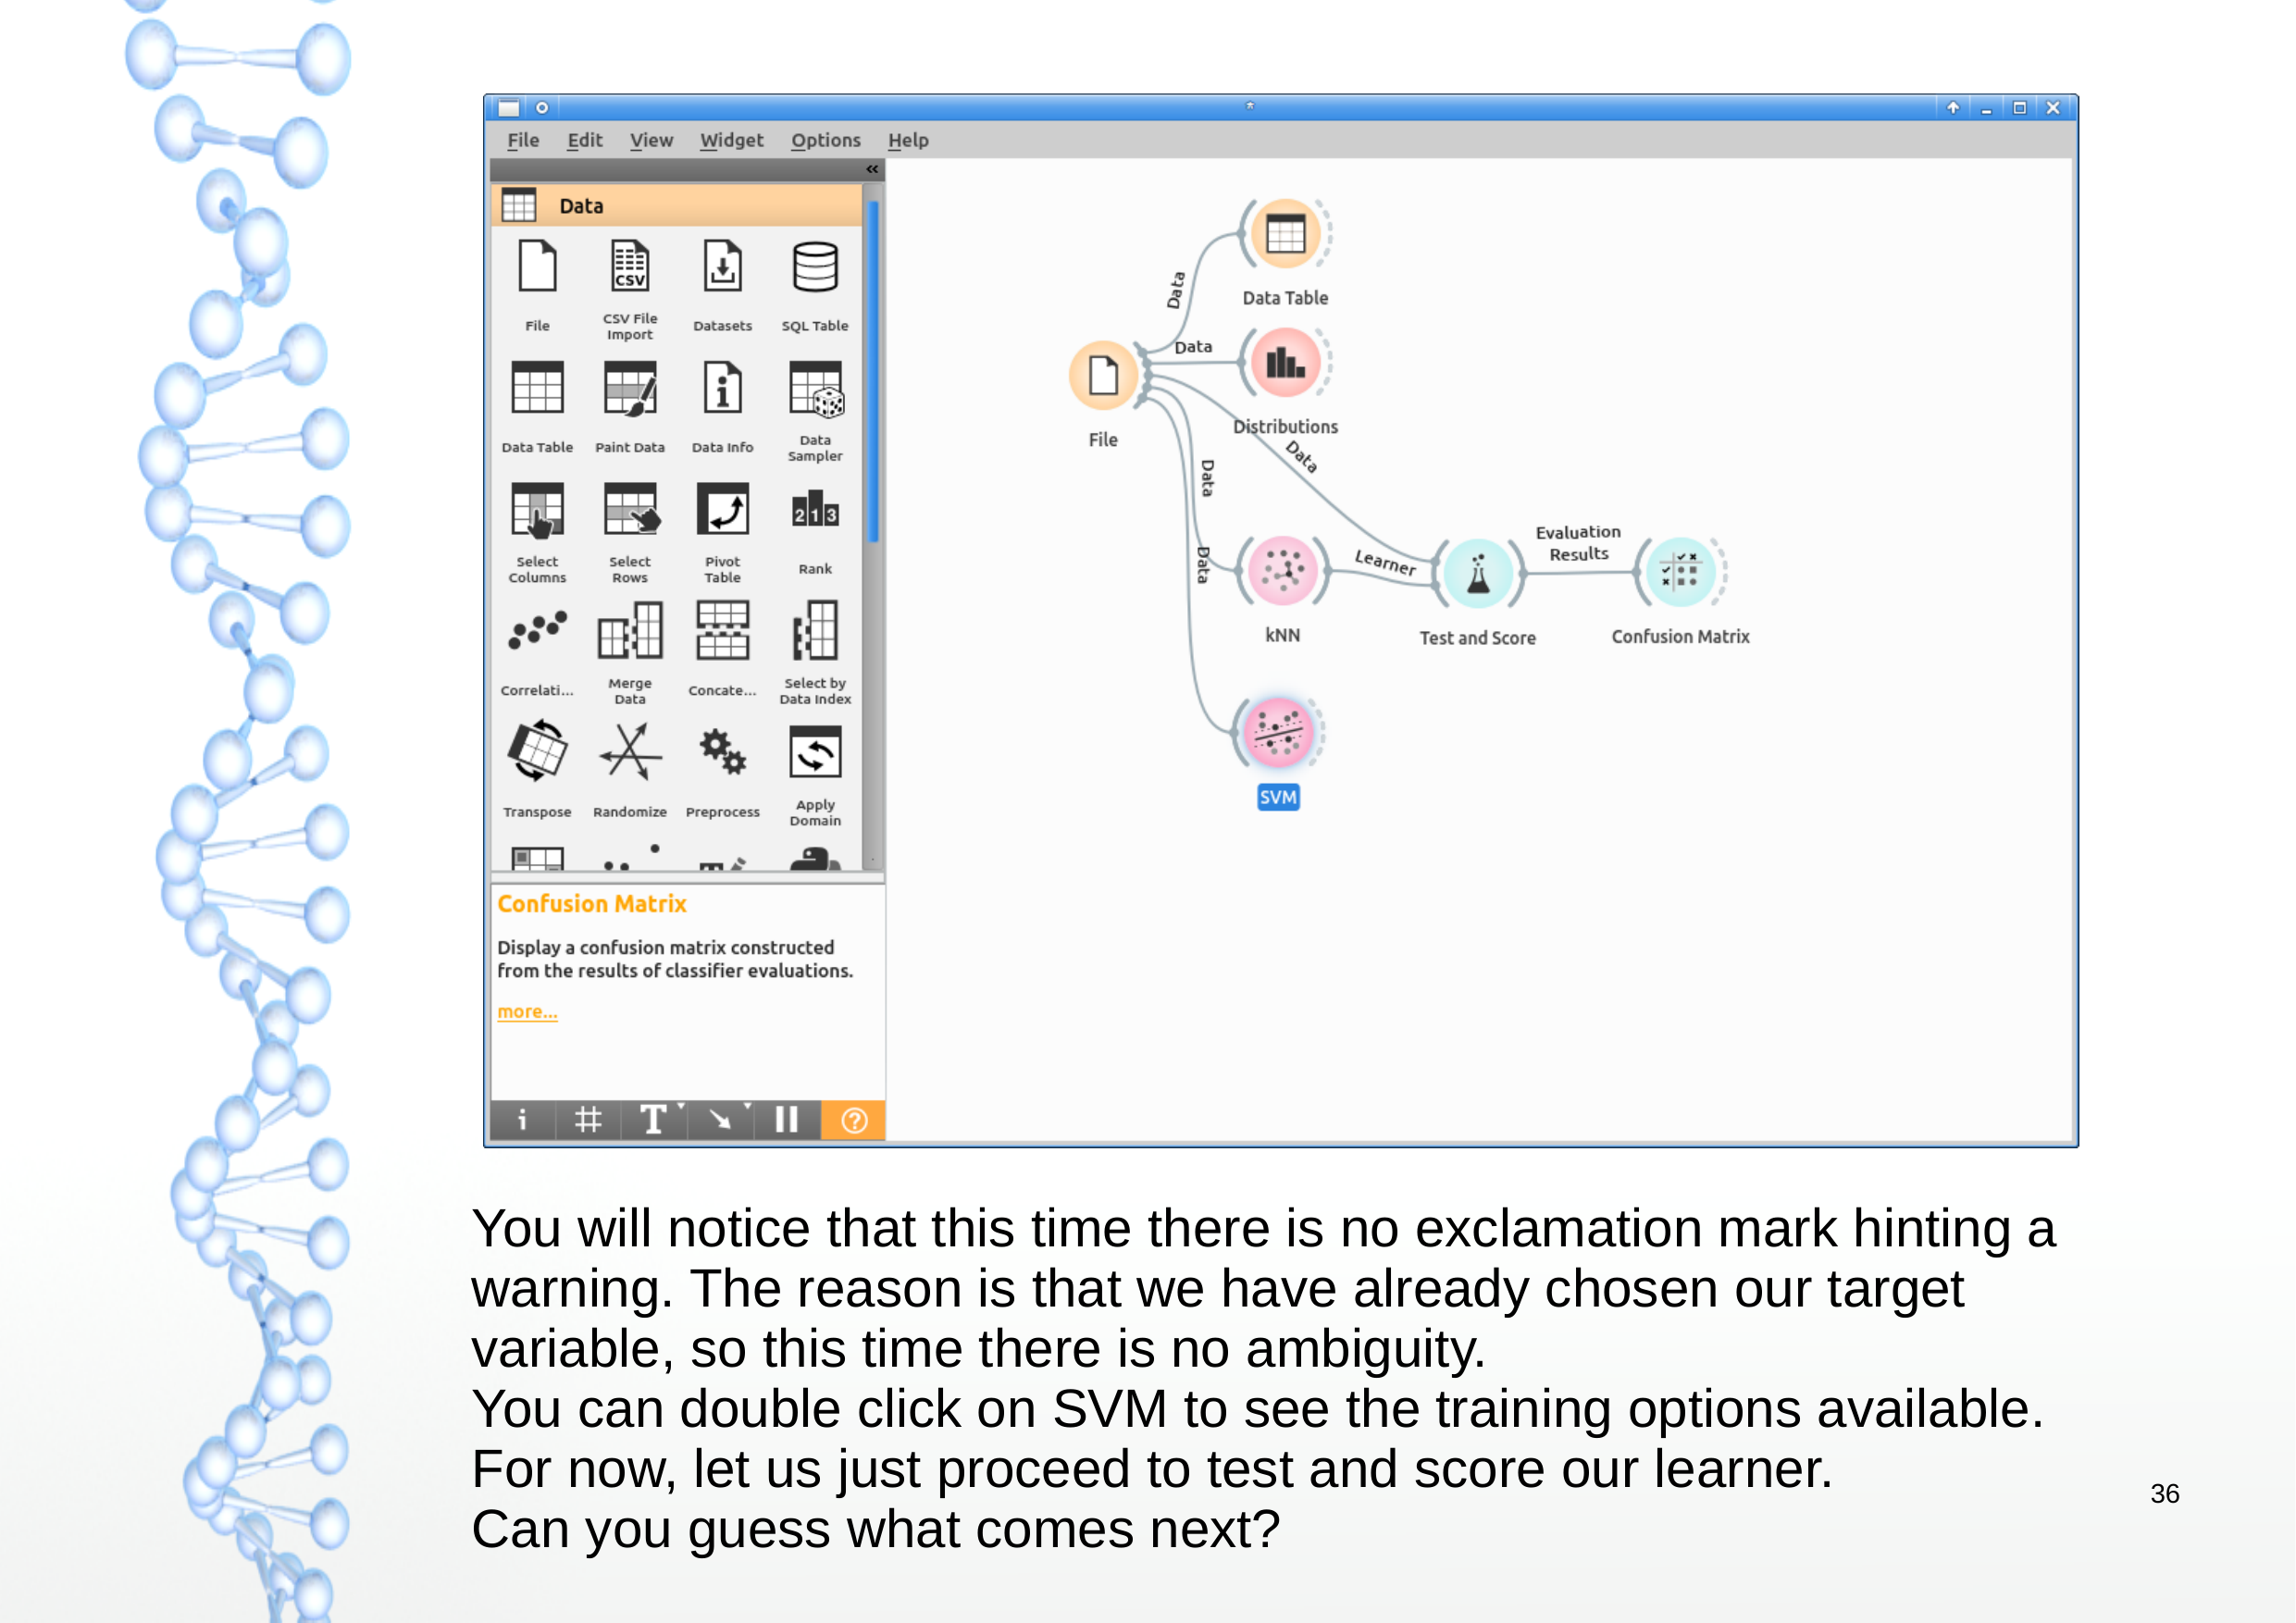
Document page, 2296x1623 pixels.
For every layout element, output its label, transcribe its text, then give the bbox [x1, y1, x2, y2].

text_box You will notice that this time there is no exclamation mark hinting a warning. The reason is that we have already chosen our target variable, so this time there is no ambiguity. You can double click on SVM to see the training options available. For now, let us just proceed to test and score our learner. Can you guess what comes next? [458, 1191, 2097, 1567]
picture [0, 0, 2296, 1623]
